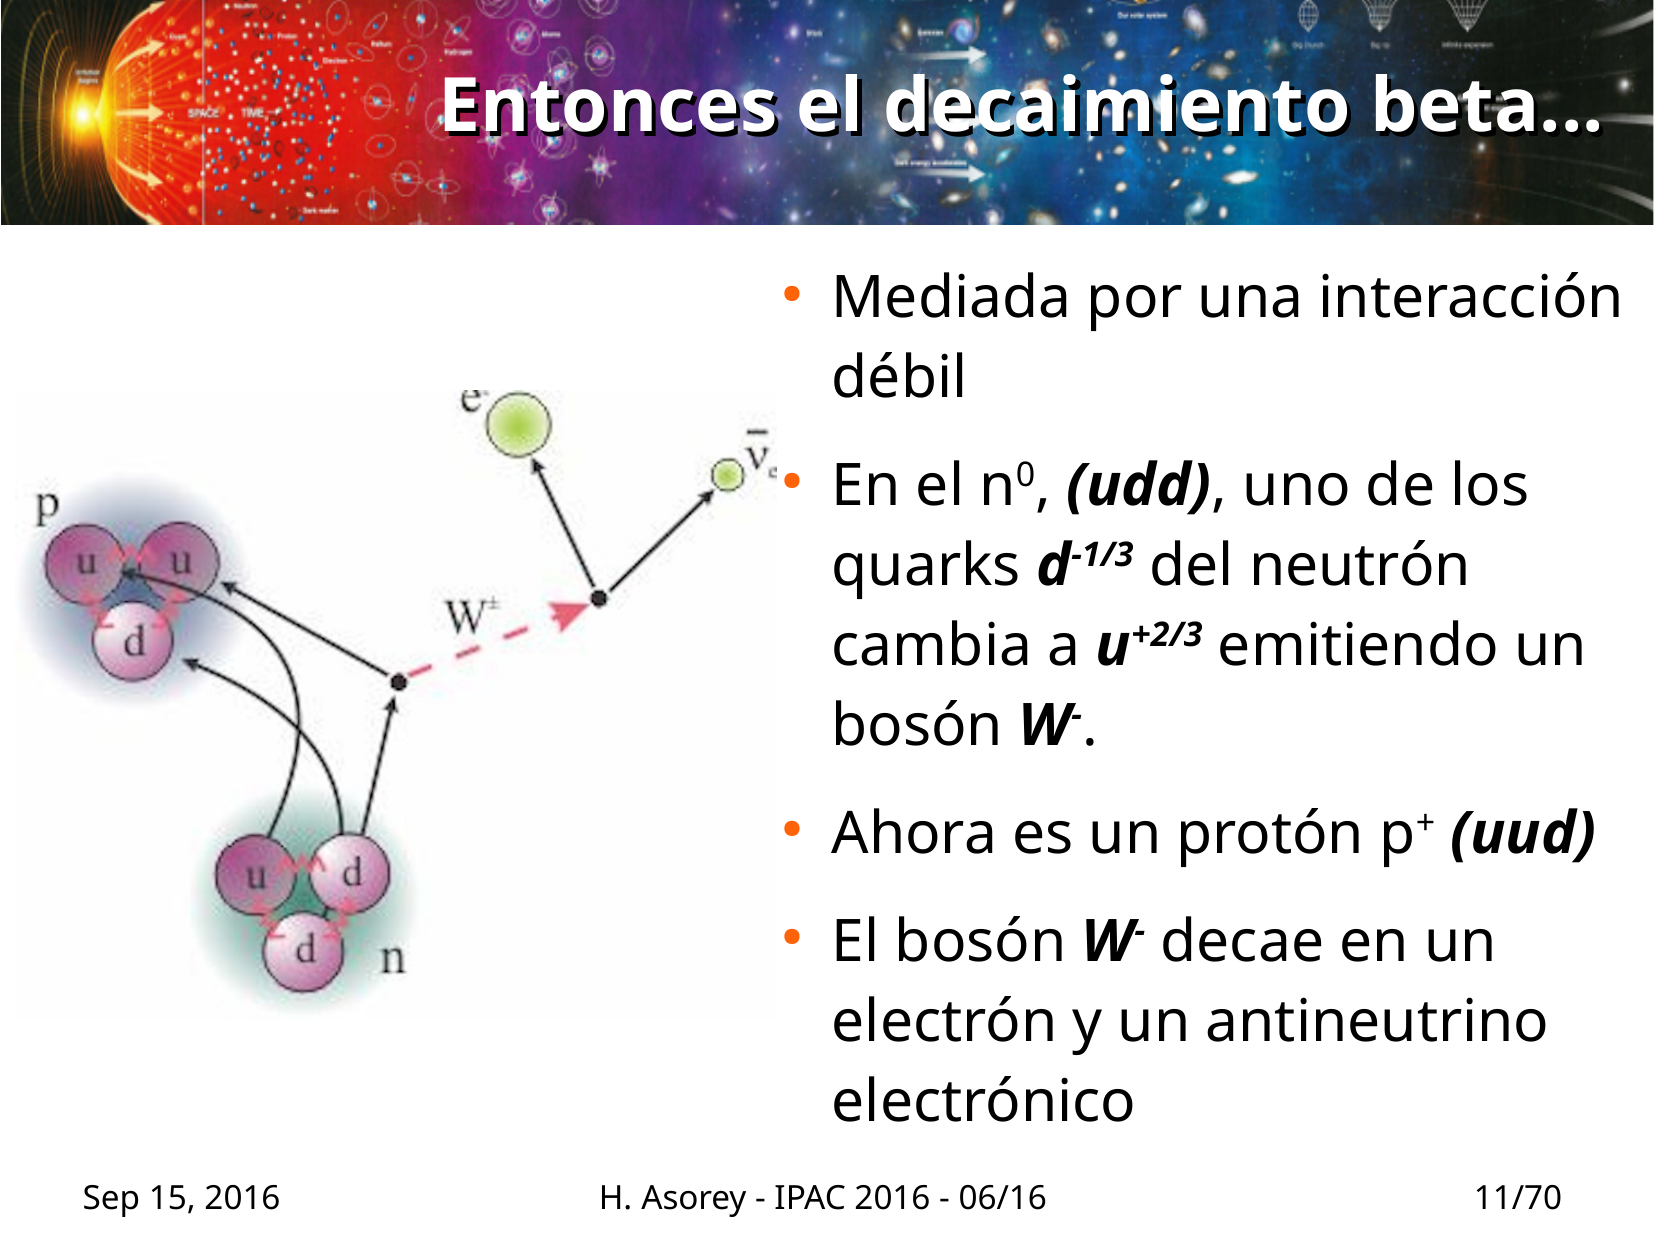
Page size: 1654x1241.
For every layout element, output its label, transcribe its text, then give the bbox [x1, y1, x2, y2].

title Entonces el decaimiento beta... [45, 15, 1606, 191]
picture [15, 390, 765, 1021]
list Mediada por una interacción débil En el n0, (udd), uno de los quarks d-1/3 del neutrón cambia a u+2/3 emitiendo un bosón W-. Ahora es un protón p+ (uud) El bosón W- decae en un electrón y un antineutrino electrónico [765, 255, 1636, 1156]
picture [1, 0, 1654, 225]
